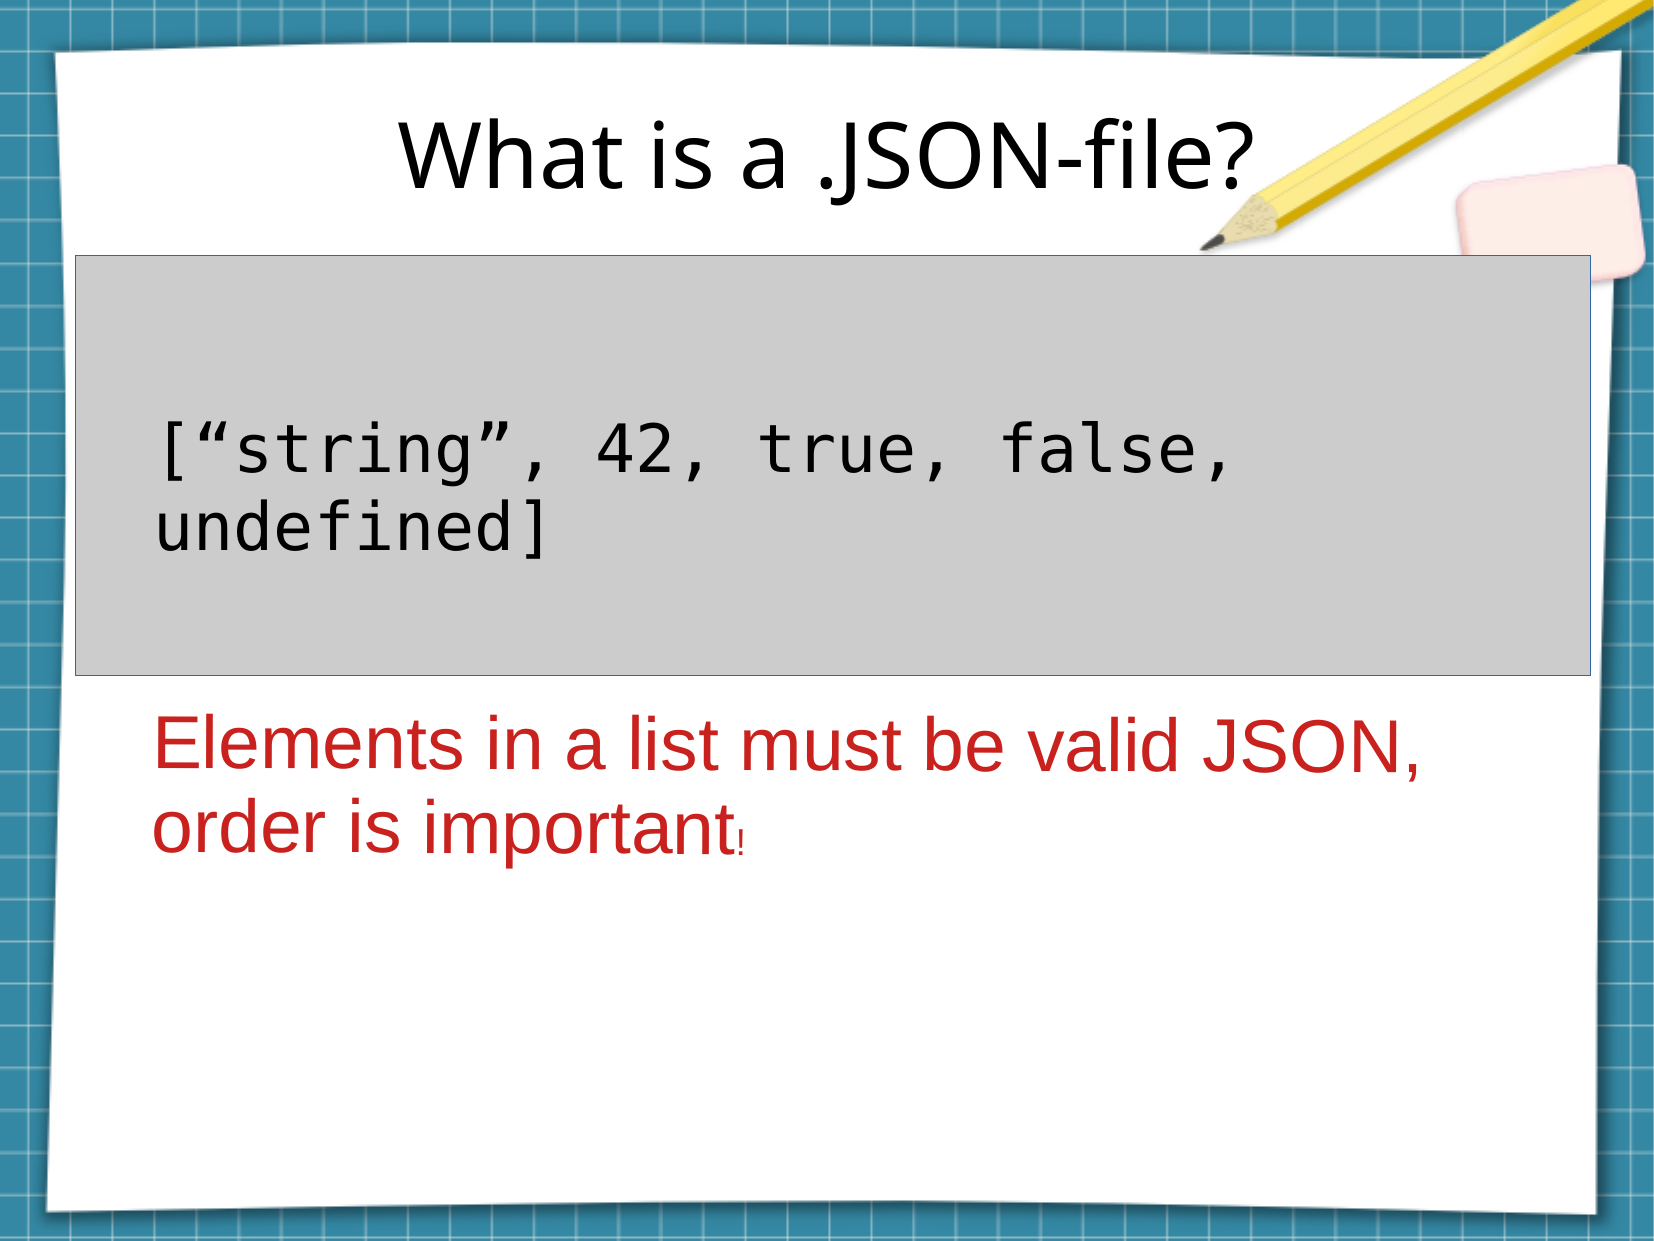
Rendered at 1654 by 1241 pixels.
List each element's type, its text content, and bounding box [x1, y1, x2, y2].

title What is a .JSON-file? [82, 49, 1571, 257]
list [“string”, 42, true, false, undefined] [82, 290, 1571, 1010]
text_box Elements in a list must be valid JSON, order is important! [135, 692, 1456, 1082]
text_box [75, 255, 1591, 676]
picture [0, 0, 1654, 1241]
